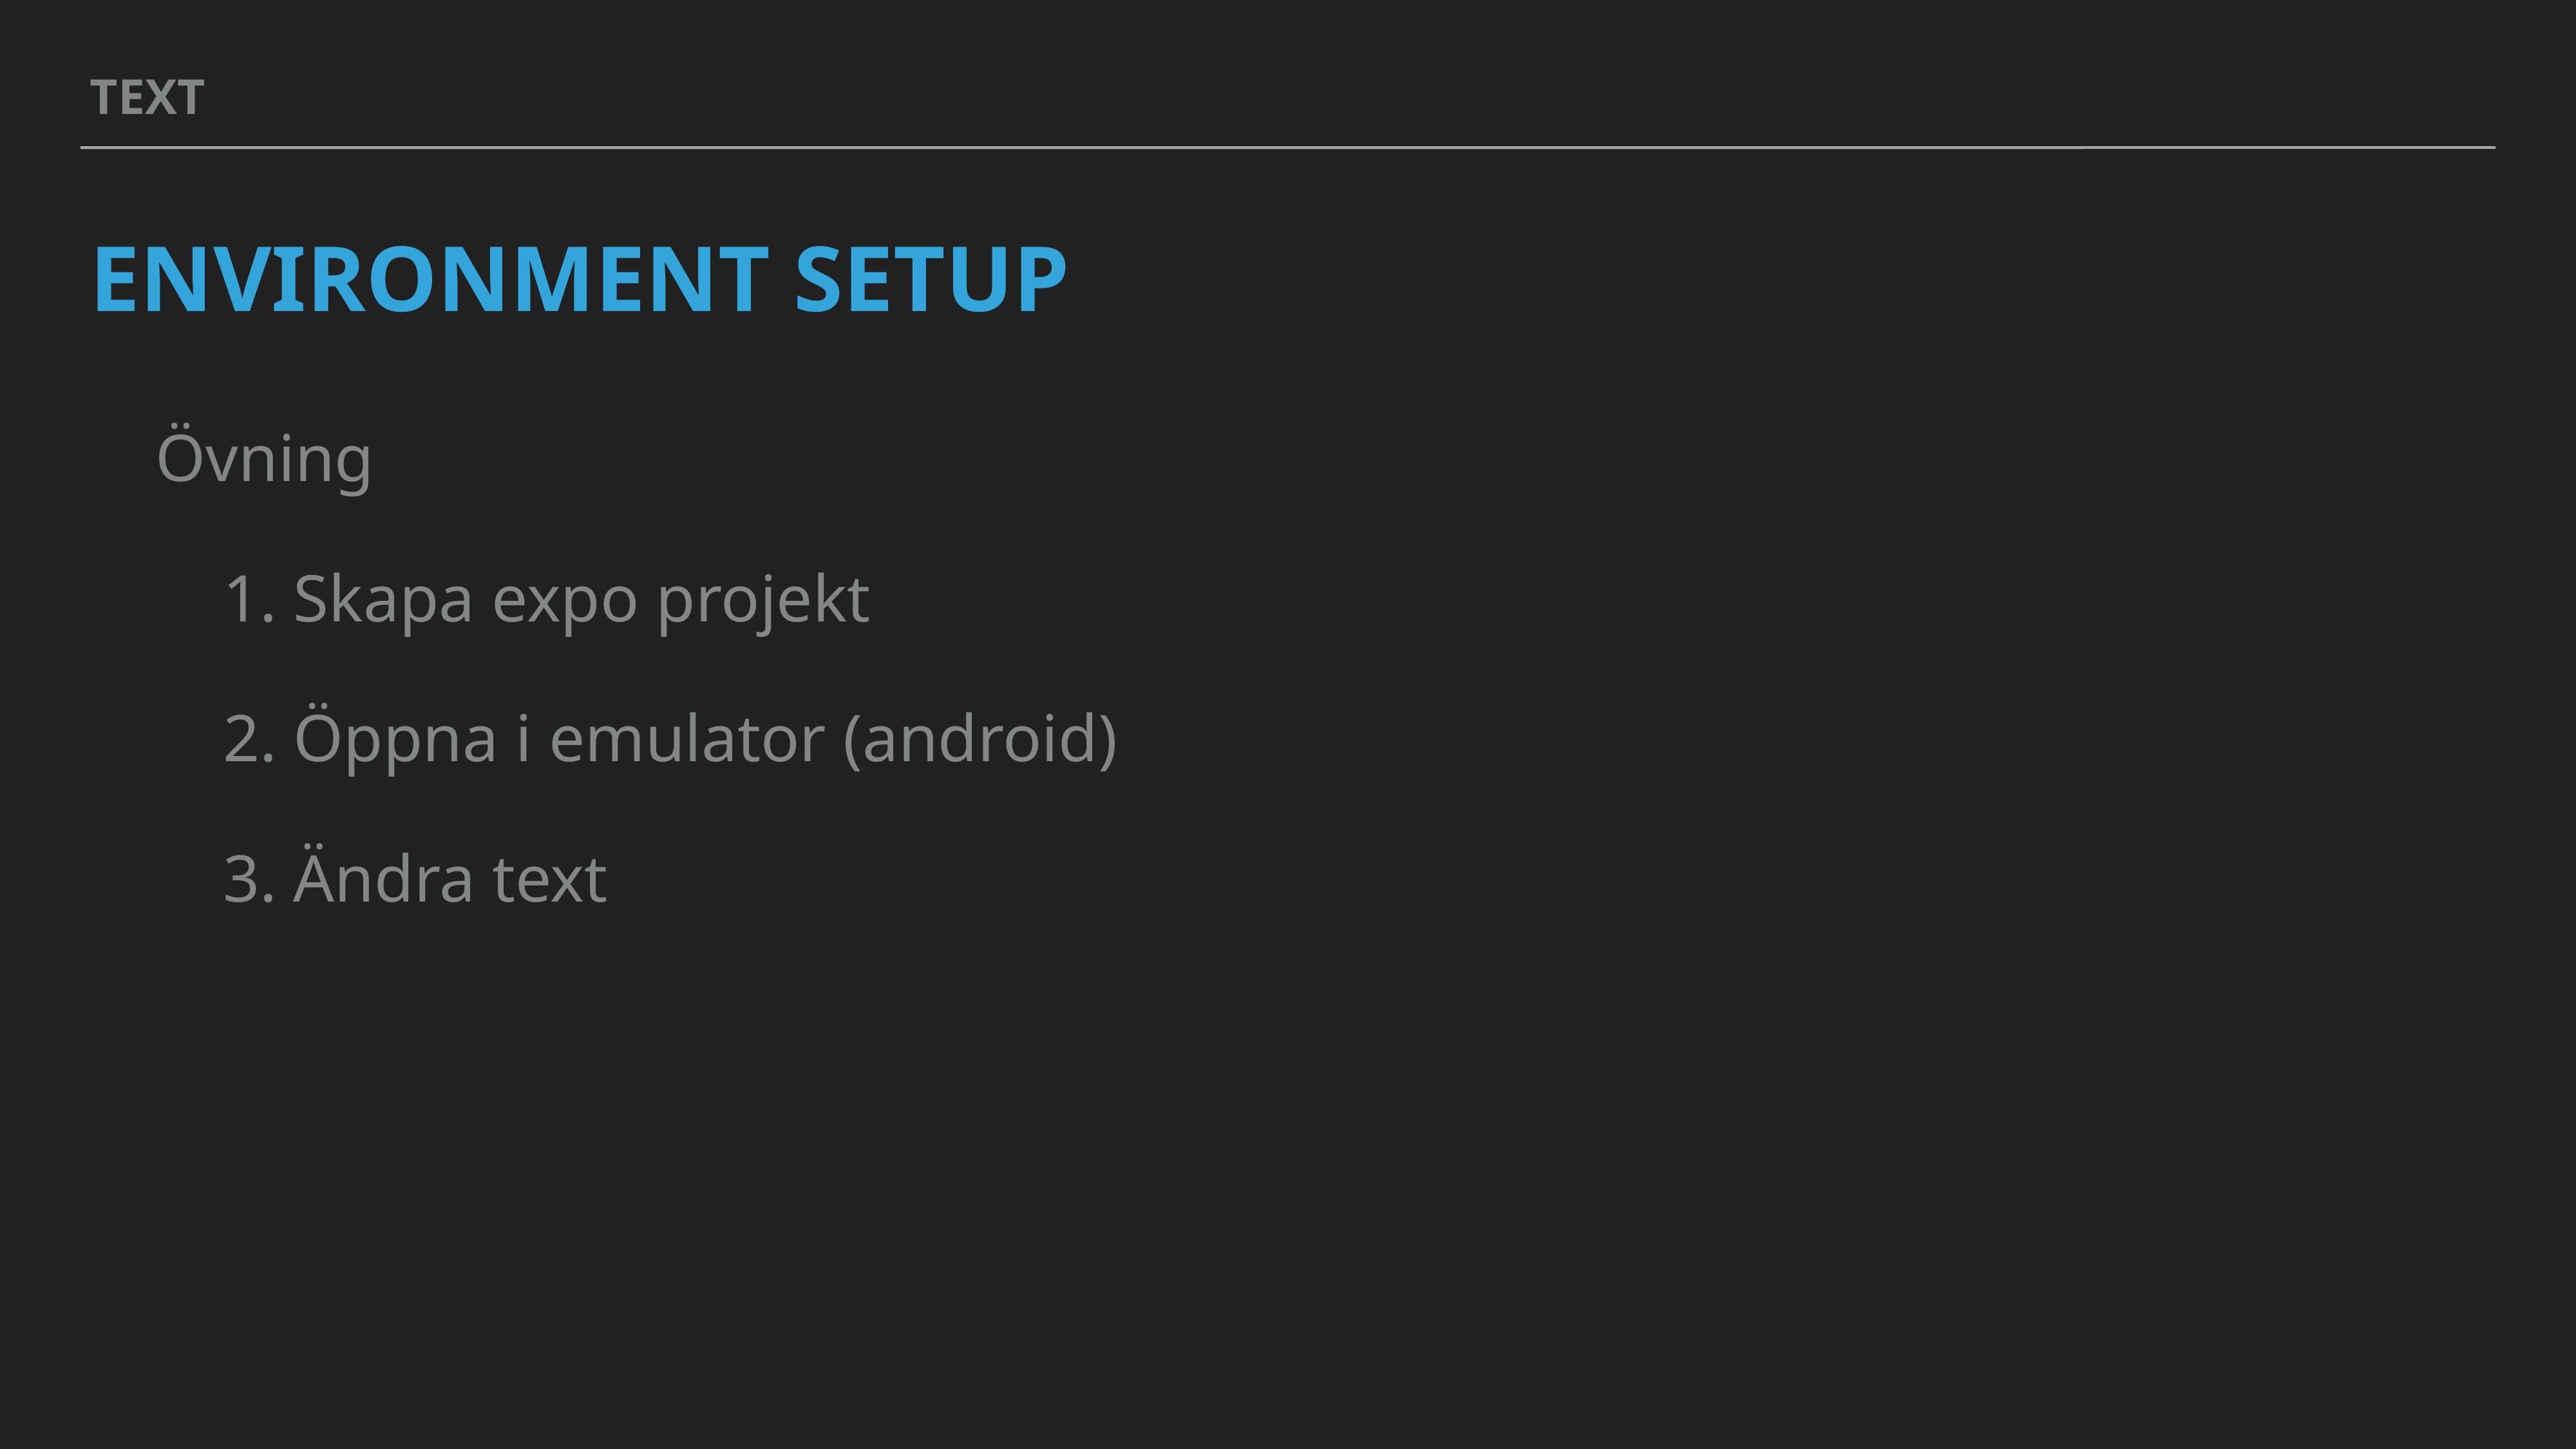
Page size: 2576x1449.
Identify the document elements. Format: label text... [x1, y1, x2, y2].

text_box Övning 1. Skapa expo projekt 2. Öppna i emulator (android) 3. Ändra text [80, 408, 2496, 1315]
text_box Environment Setup [80, 228, 2496, 336]
